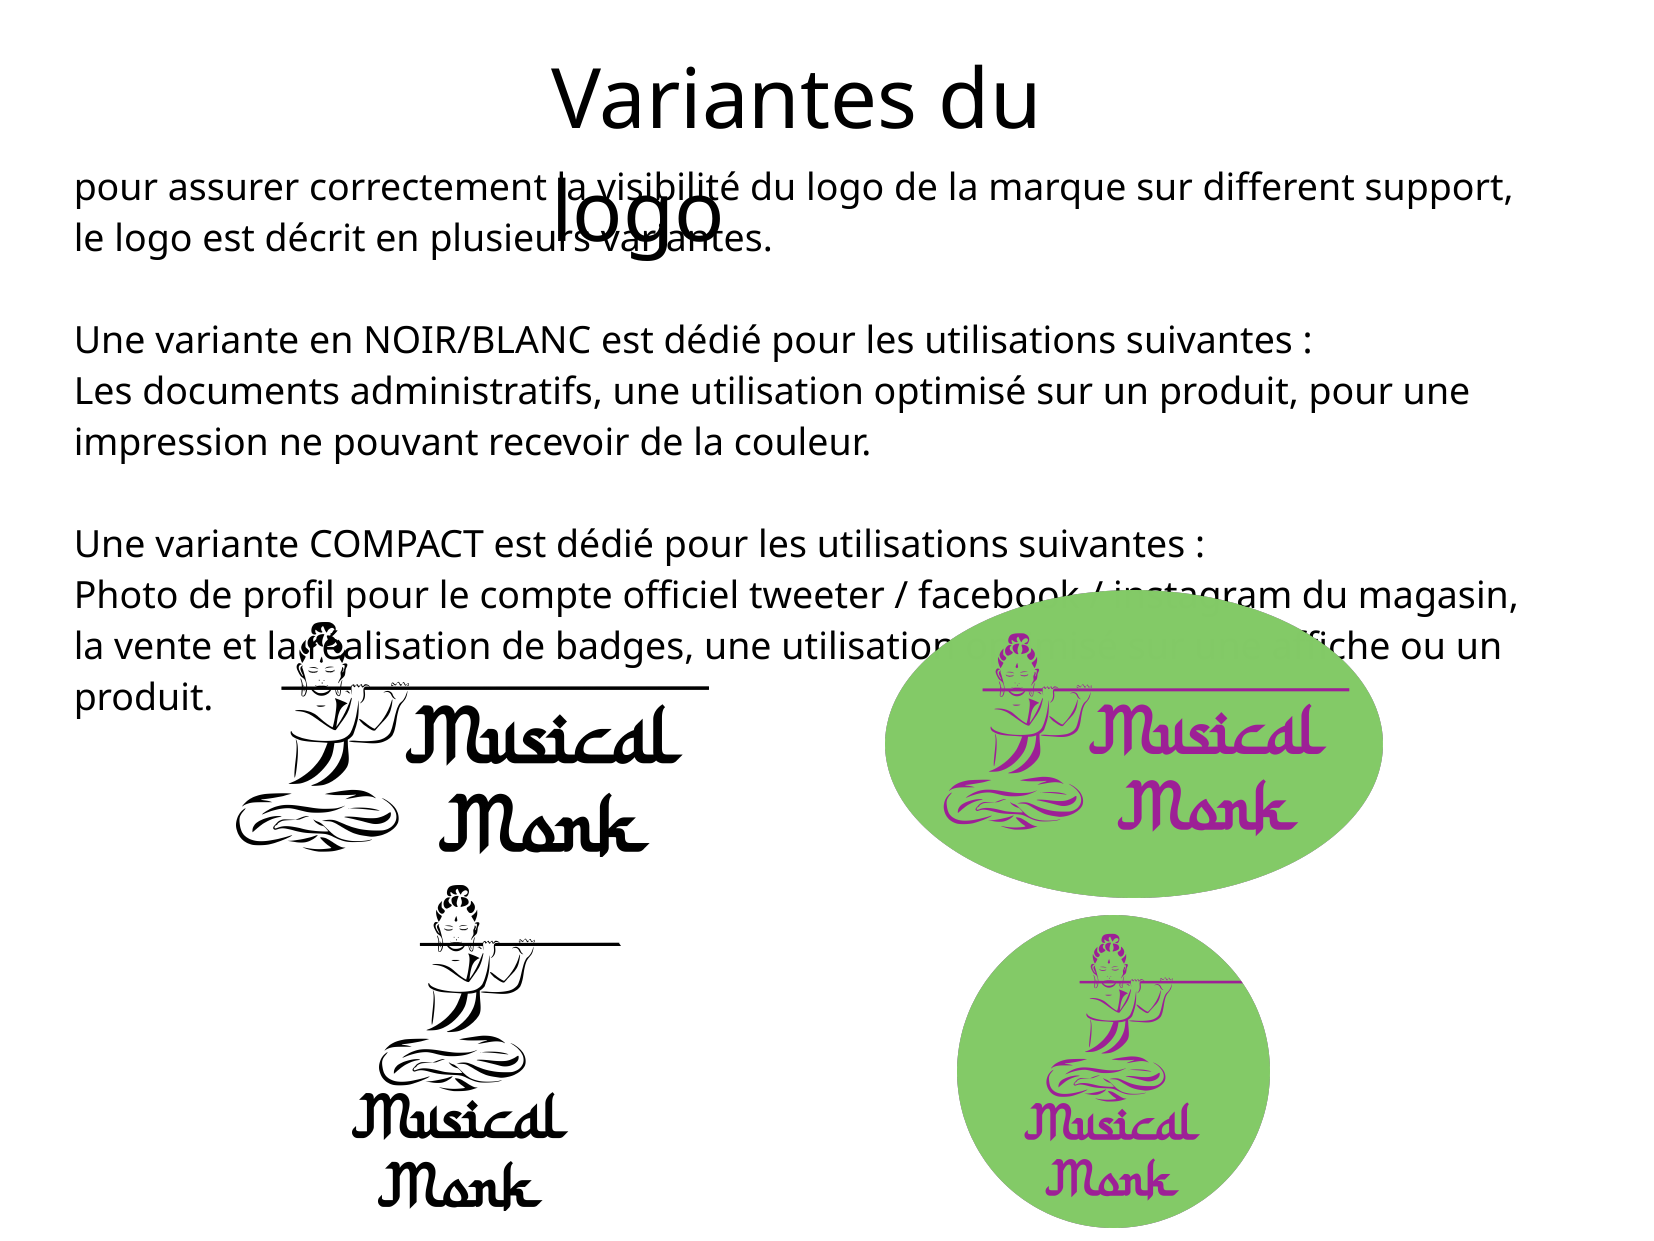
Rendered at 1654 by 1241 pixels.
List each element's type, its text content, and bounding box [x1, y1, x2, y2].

picture [352, 885, 621, 1211]
text_box pour assurer correctement la visibilité du logo de la marque sur different support, le logo est décrit en plusieurs variantes. Une variante en NOIR/BLANC est dédié pour les utilisations suivantes : Les documents administratifs, une utilisation optimisé sur un produit, pour une impression ne pouvant recevoir de la couleur. Une variante COMPACT est dédié pour les utilisations suivantes : Photo de profil pour le compte officiel tweeter / facebook / instagram du magasin, la vente et la réalisation de badges, une utilisation optimisé sur une affiche ou un produit. [59, 152, 1565, 621]
picture [885, 590, 1383, 898]
picture [236, 622, 709, 857]
text_box Variantes du logo [536, 31, 1117, 148]
picture [957, 915, 1270, 1228]
